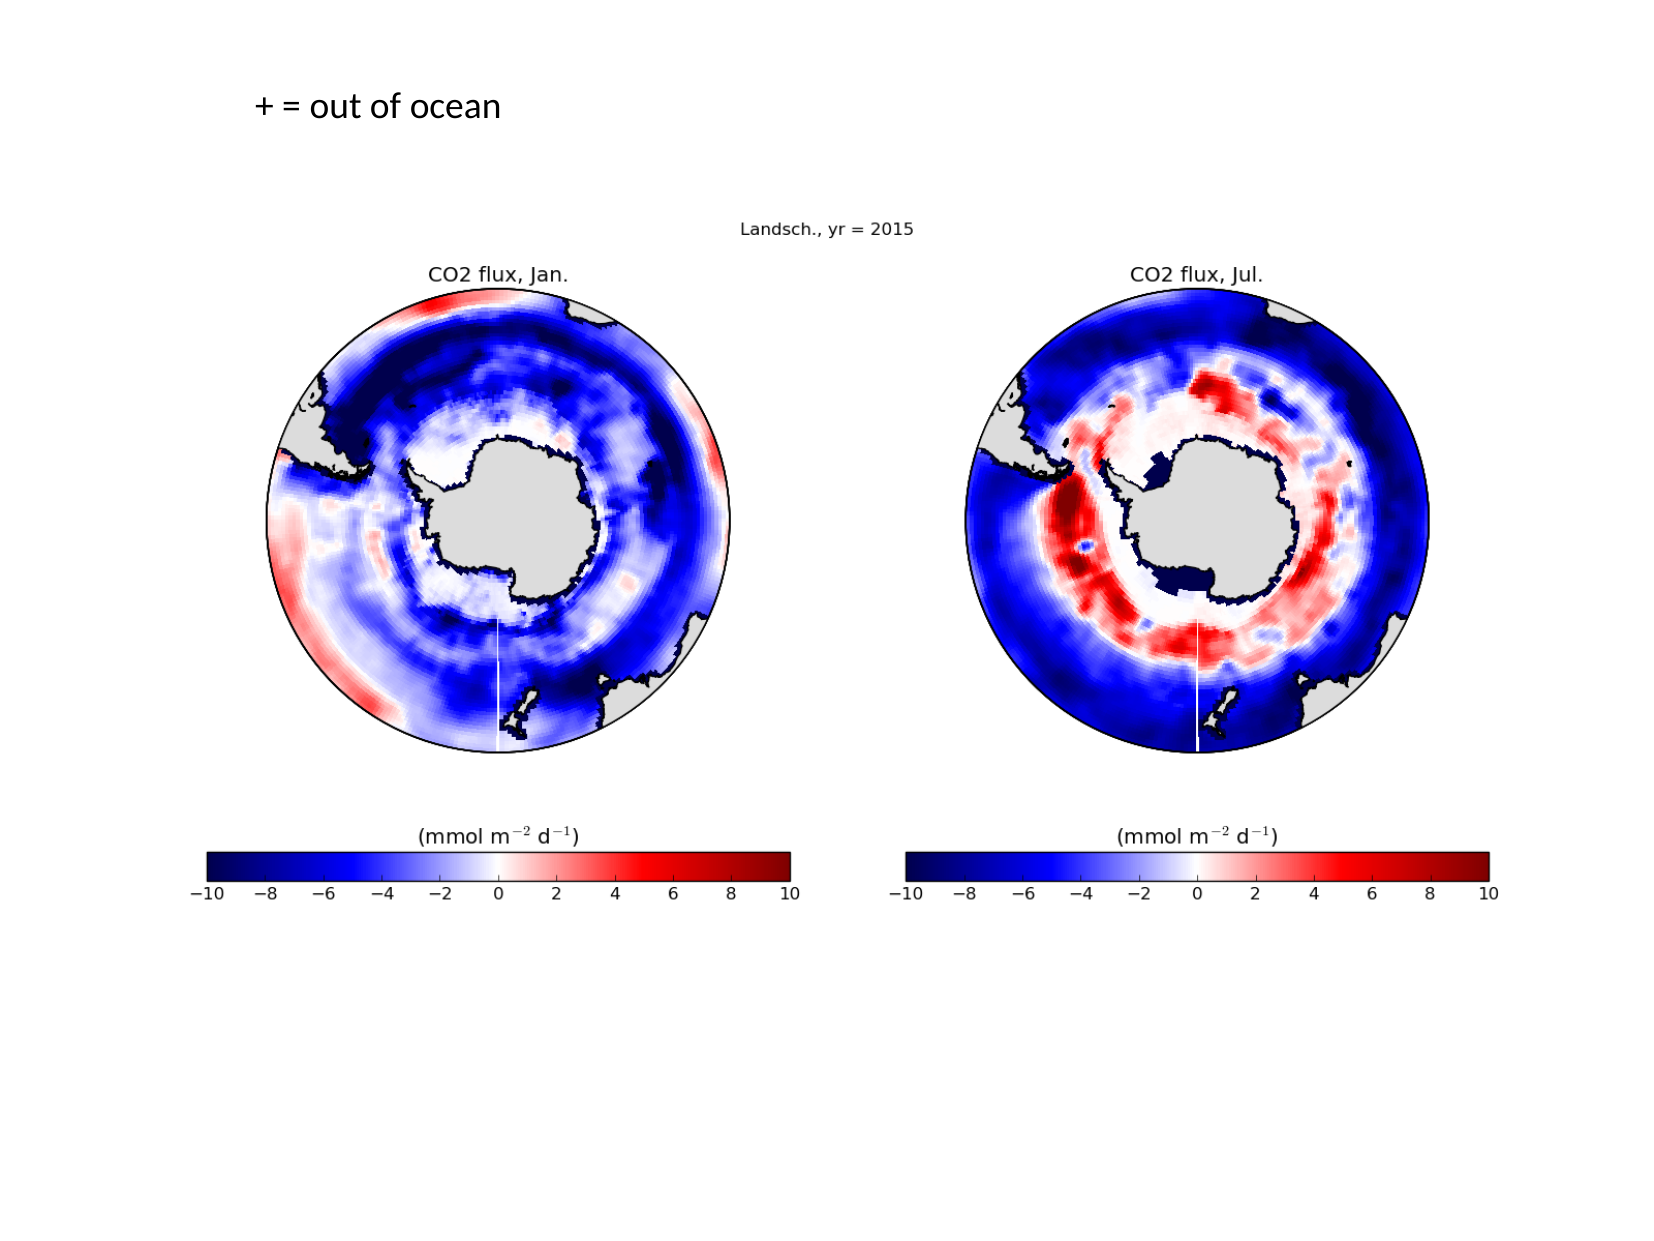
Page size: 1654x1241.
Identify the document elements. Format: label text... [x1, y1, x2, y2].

picture [0, 206, 1654, 1034]
text_box + = out of ocean [240, 73, 1315, 135]
